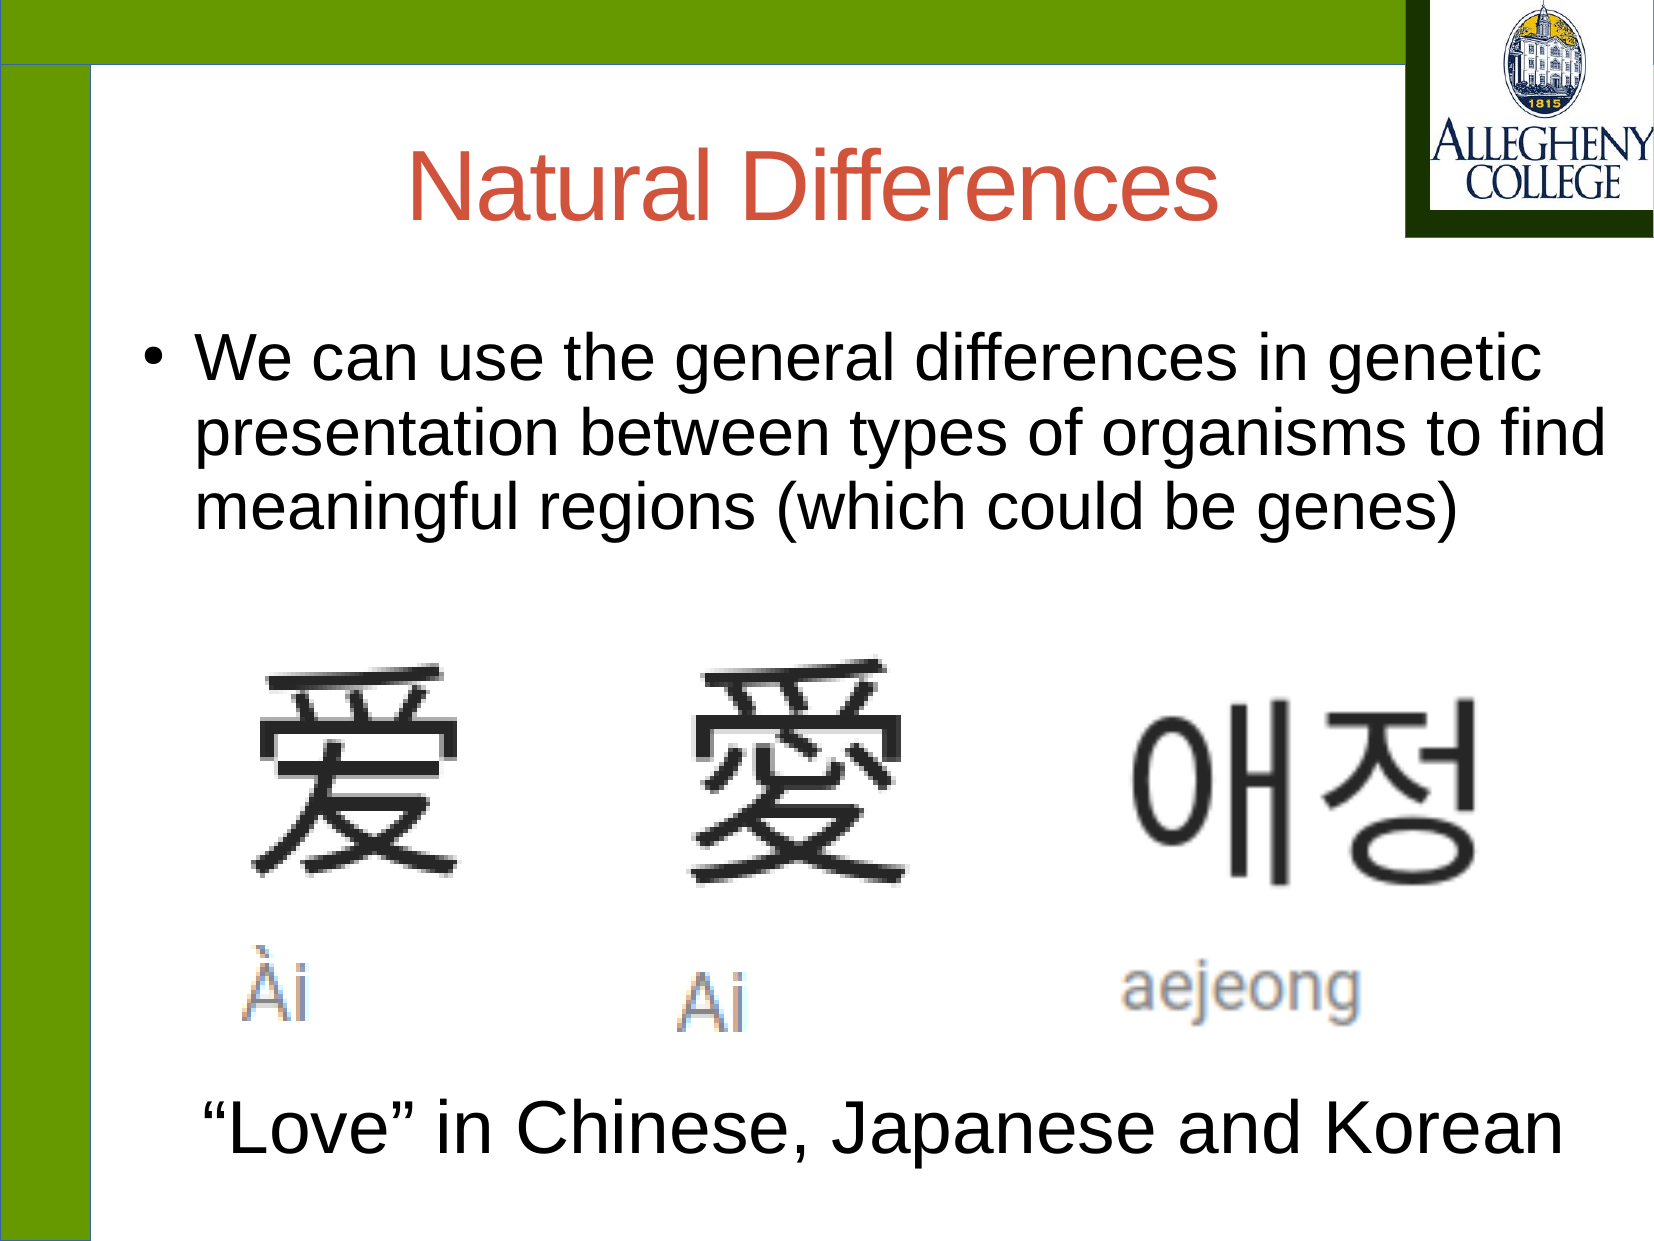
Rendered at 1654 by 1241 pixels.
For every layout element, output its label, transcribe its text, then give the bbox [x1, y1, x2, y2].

text_box “Love” in Chinese, Japanese and Korean [187, 1077, 1582, 1177]
picture [180, 614, 601, 1053]
picture [1430, 0, 1654, 210]
text_box [1571, 210, 1654, 238]
picture [645, 599, 1569, 1077]
list We can use the general differences in genetic presentation between types of organisms to find meaningful regions (which could be genes) [124, 319, 1613, 600]
text_box [0, 0, 1430, 1241]
title Natural Differences [82, 96, 1571, 276]
